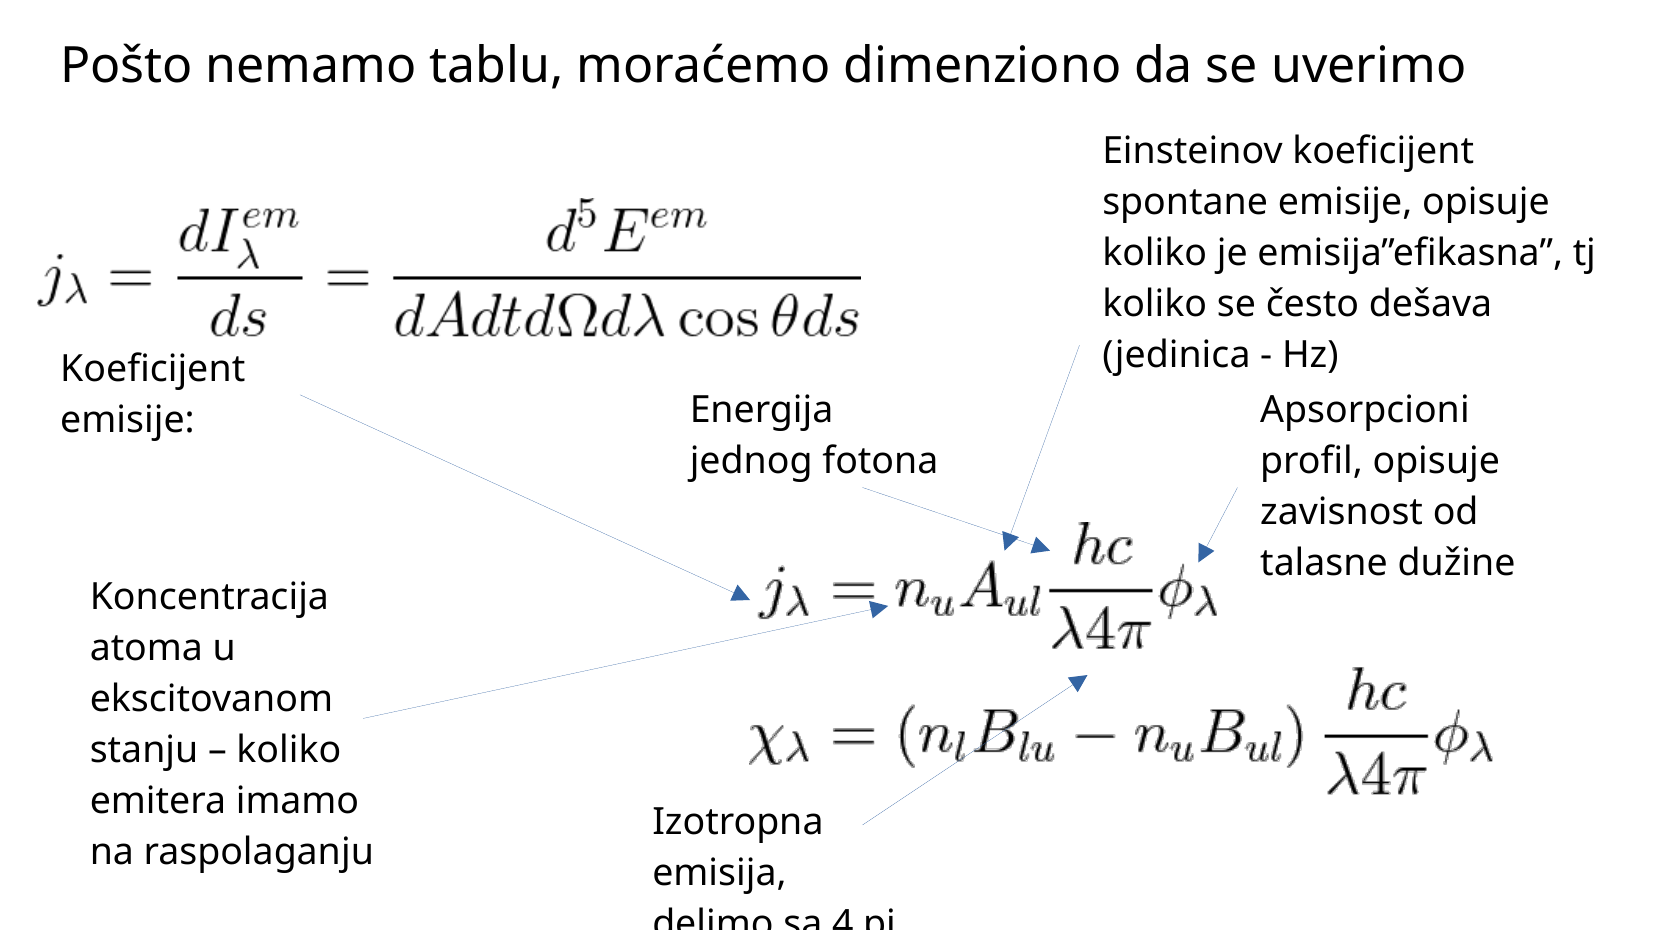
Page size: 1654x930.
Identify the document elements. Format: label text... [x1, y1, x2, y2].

text_box Koncentracija atoma u ekscitovanom stanju – koliko emitera imamo na raspolaganju [75, 562, 405, 890]
picture [969, 522, 1014, 534]
text_box Koeficijent emisije: [45, 338, 346, 526]
text_box Apsorpcioni profil, opisuje zavisnost od talasne dužine [1245, 375, 1538, 568]
picture [1426, 568, 1436, 573]
text_box Izotropna emisija, delimo sa 4 pi [637, 787, 930, 930]
text_box Einsteinov koeficijent spontane emisije, opisuje koliko je emisija”efikasna”, tj koliko se često dešava (jedinica - Hz) [1087, 116, 1621, 376]
picture [37, 198, 861, 338]
title Pošto nemamo tablu, moraćemo dimenziono da se uverimo [59, 13, 1648, 113]
picture [1278, 568, 1288, 573]
picture [1309, 568, 1319, 573]
text_box Energija jednog fotona [675, 375, 968, 491]
picture [749, 522, 1494, 796]
picture [1403, 568, 1413, 573]
